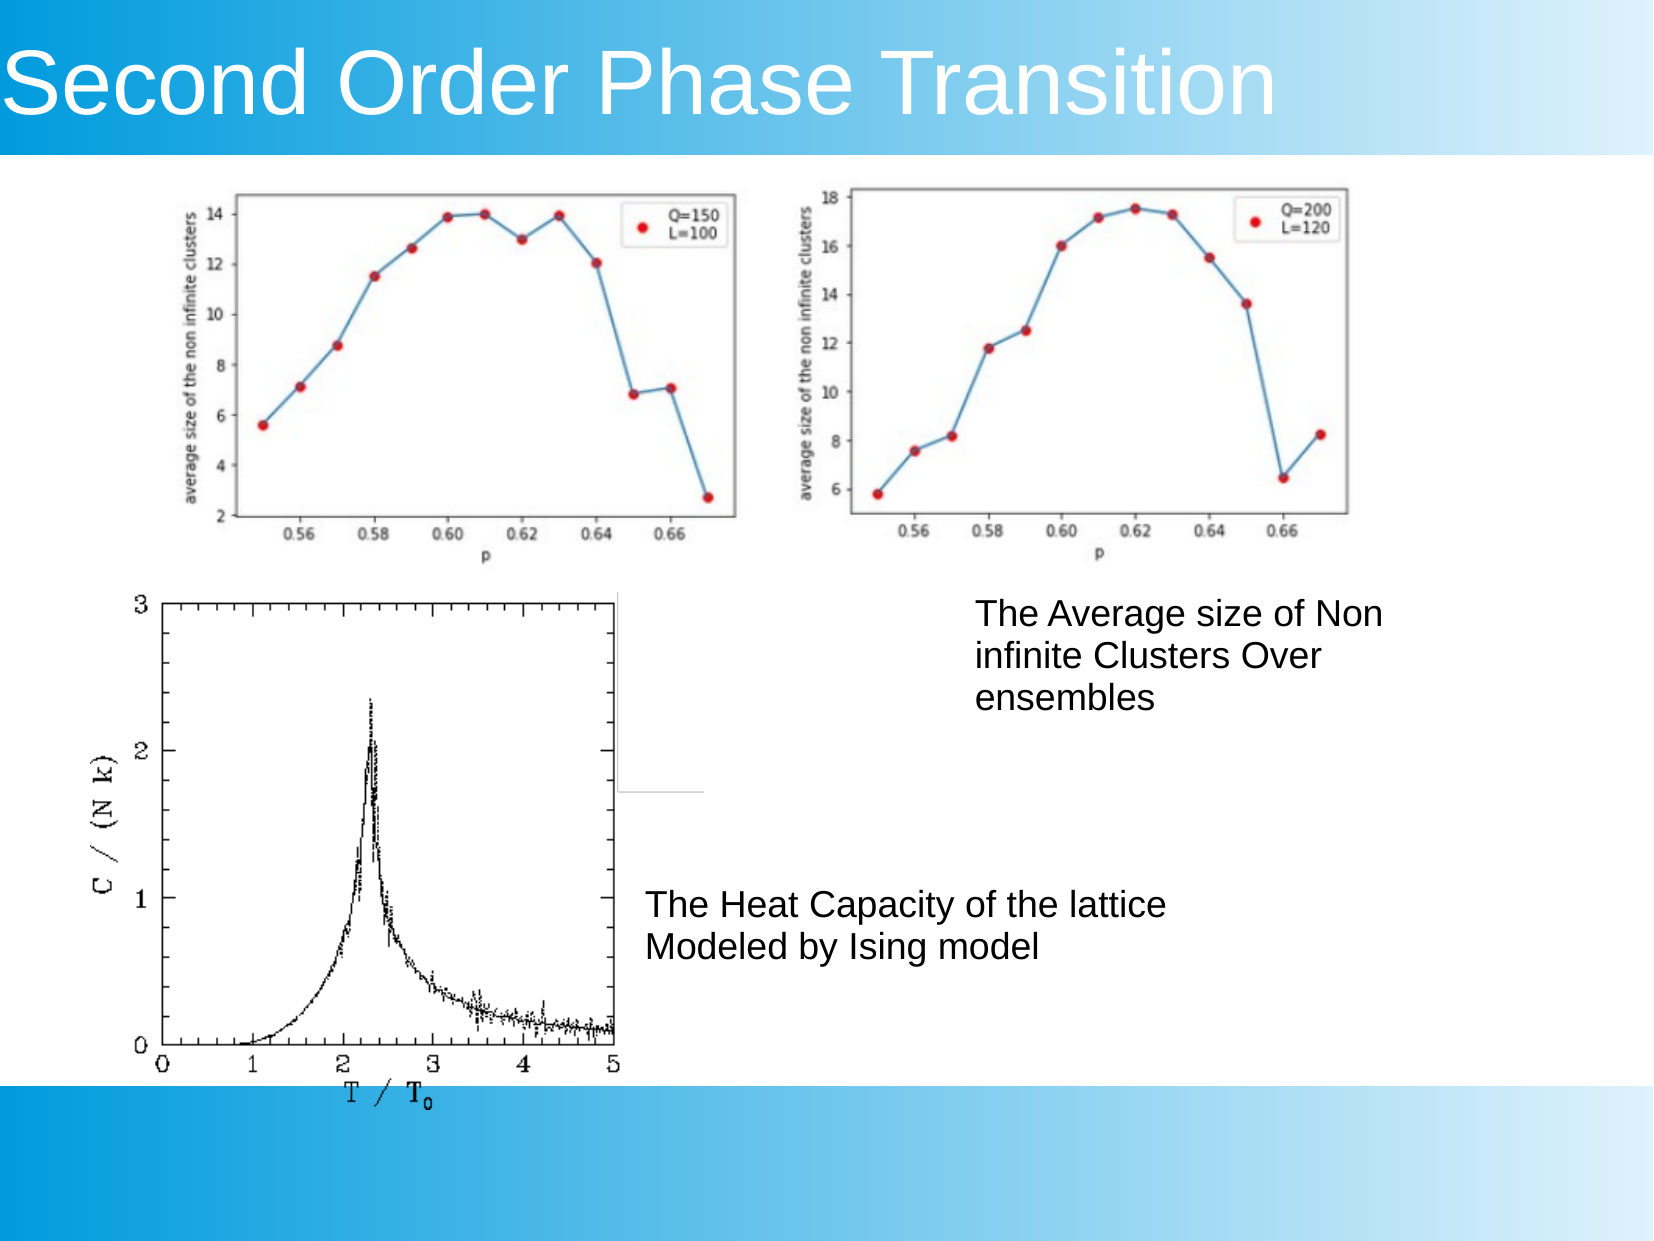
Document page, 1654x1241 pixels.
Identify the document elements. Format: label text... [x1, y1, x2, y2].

text_box The Average size of Non infinite Clusters Over ensembles [960, 585, 1441, 726]
text_box The Heat Capacity of the lattice Modeled by Ising model [630, 876, 1193, 976]
picture [165, 164, 1367, 576]
picture [90, 592, 704, 1241]
title Second Order Phase Transition [0, 30, 1489, 136]
